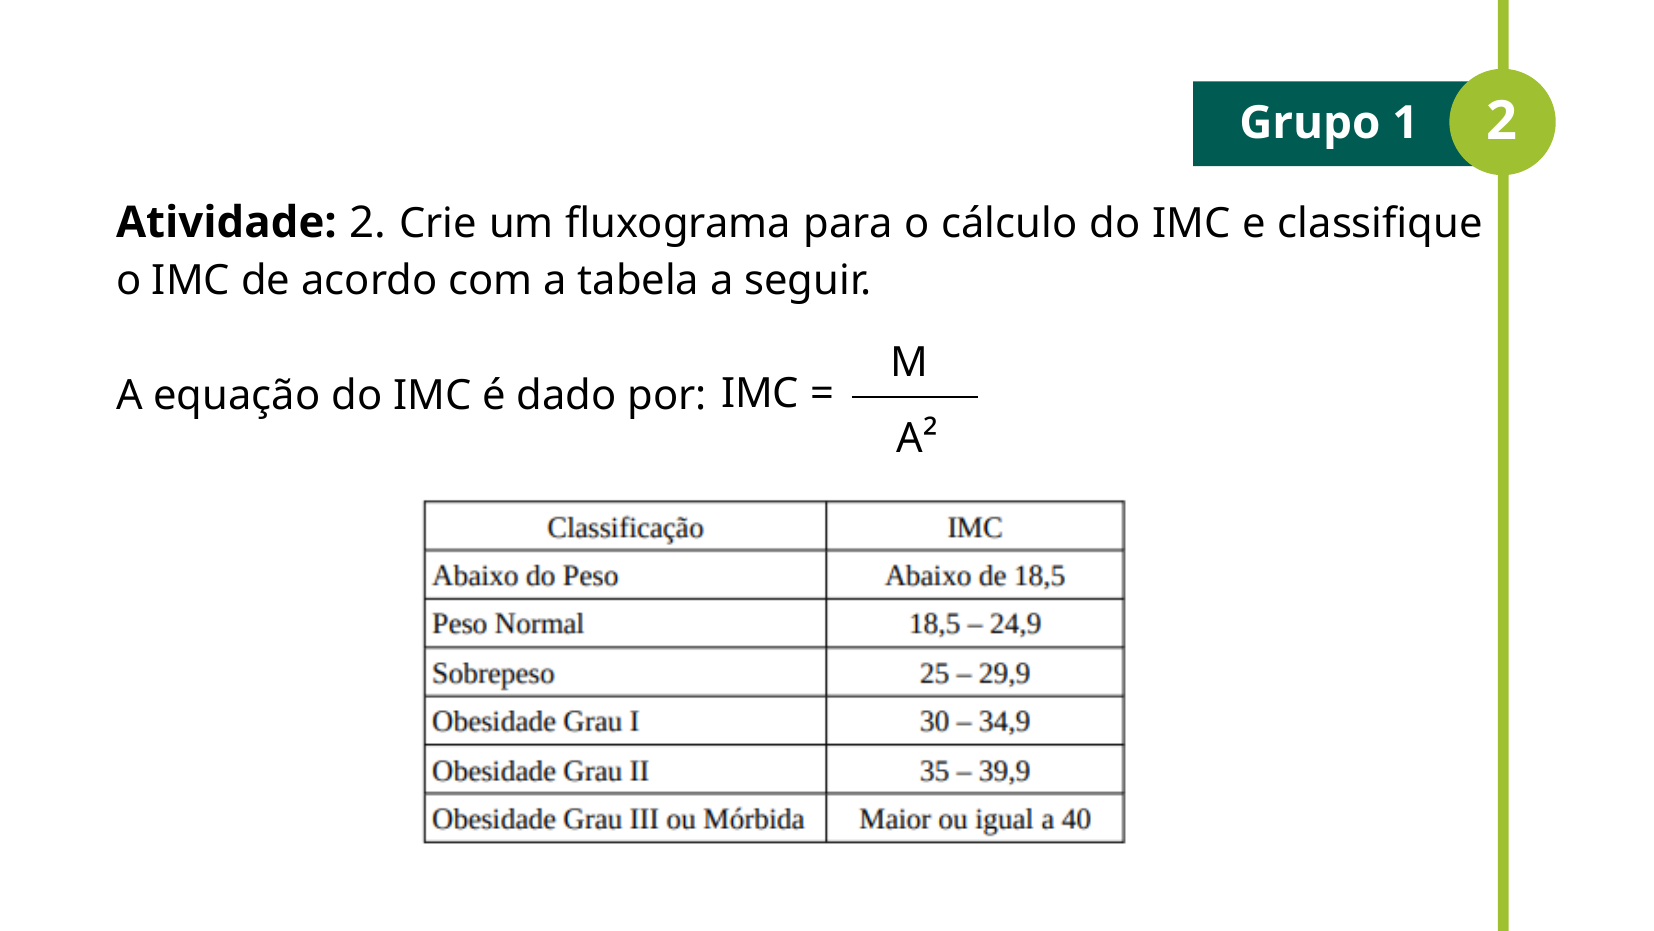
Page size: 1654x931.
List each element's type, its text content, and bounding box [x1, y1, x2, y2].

text_box IMC = [706, 355, 890, 429]
text_box [1193, 81, 1453, 167]
text_box [1532, 77, 1556, 167]
text_box A² [881, 400, 1065, 474]
text_box 2 [1453, 74, 1532, 167]
text_box [1479, 0, 1526, 74]
text_box [1474, 167, 1531, 931]
text_box Grupo 1 [1211, 81, 1434, 161]
text_box M [875, 323, 1059, 397]
text_box Atividade: 2. Crie um fluxograma para o cálculo do IMC e classifique o IMC de acordo com a tabela a seguir. A equação do IMC é dado por: [101, 183, 1499, 424]
picture [406, 486, 1170, 864]
